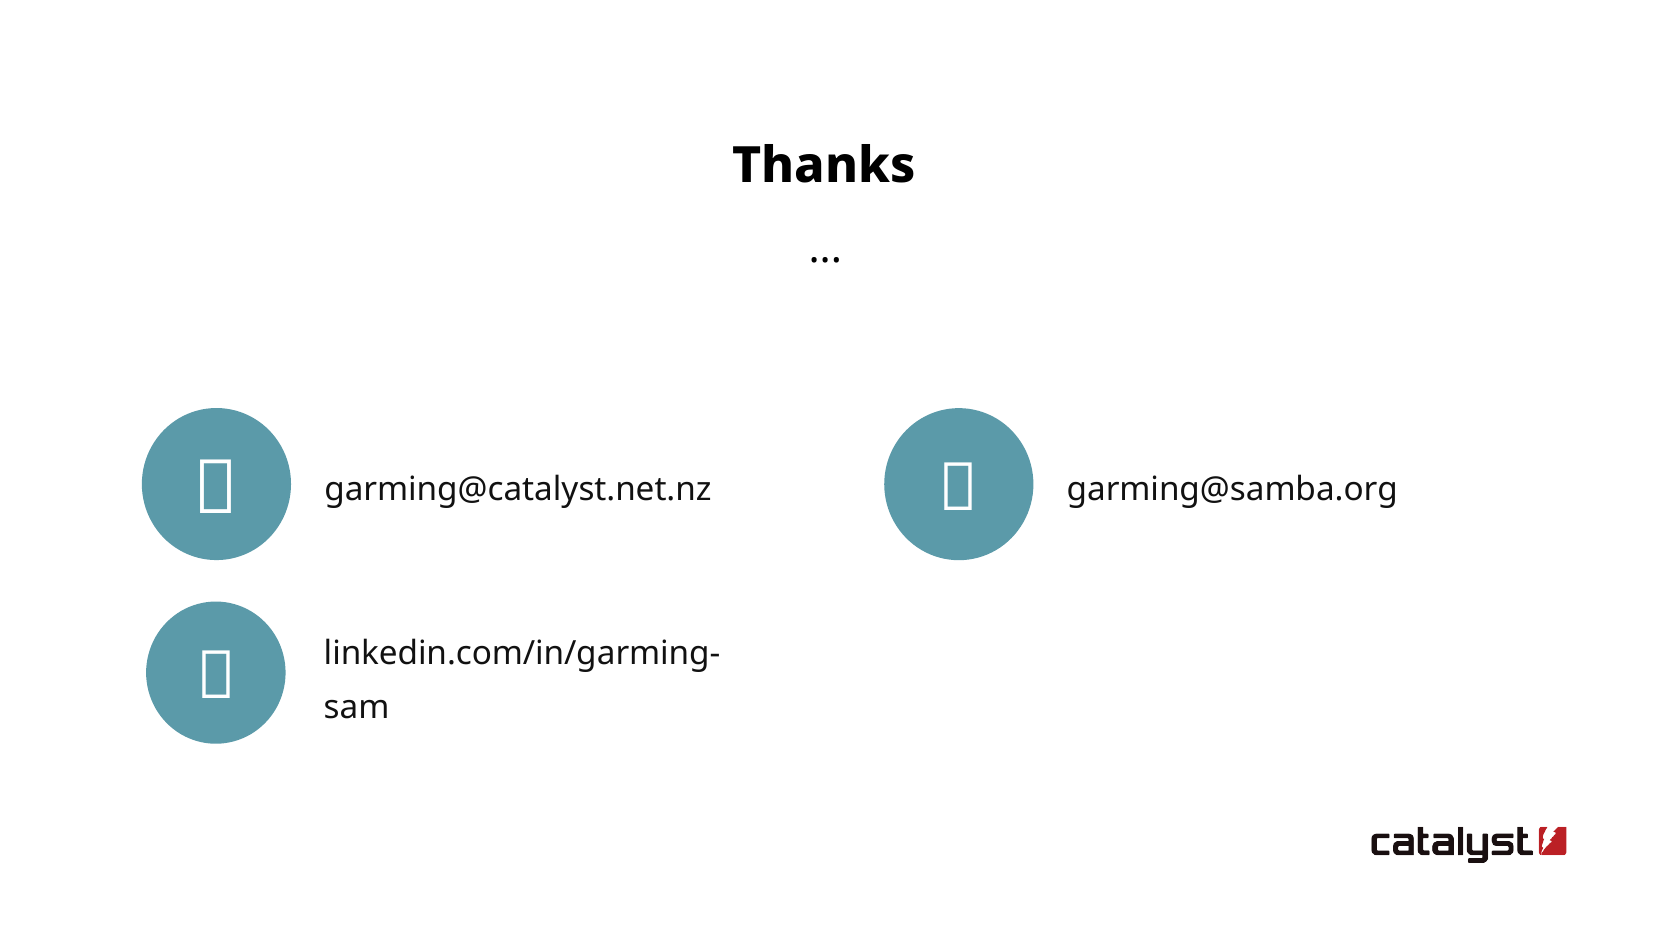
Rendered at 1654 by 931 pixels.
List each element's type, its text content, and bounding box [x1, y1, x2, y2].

text_box  [884, 408, 1034, 561]
text_box  [141, 408, 292, 561]
text_box garming@catalyst.net.nz [324, 410, 755, 556]
text_box  [146, 600, 287, 744]
title Thanks [82, 88, 1566, 198]
picture [1369, 824, 1568, 864]
text_box garming@samba.org [1066, 410, 1498, 556]
text_box linkedin.com/in/garming-sam [323, 602, 755, 747]
list ... [82, 217, 1569, 358]
